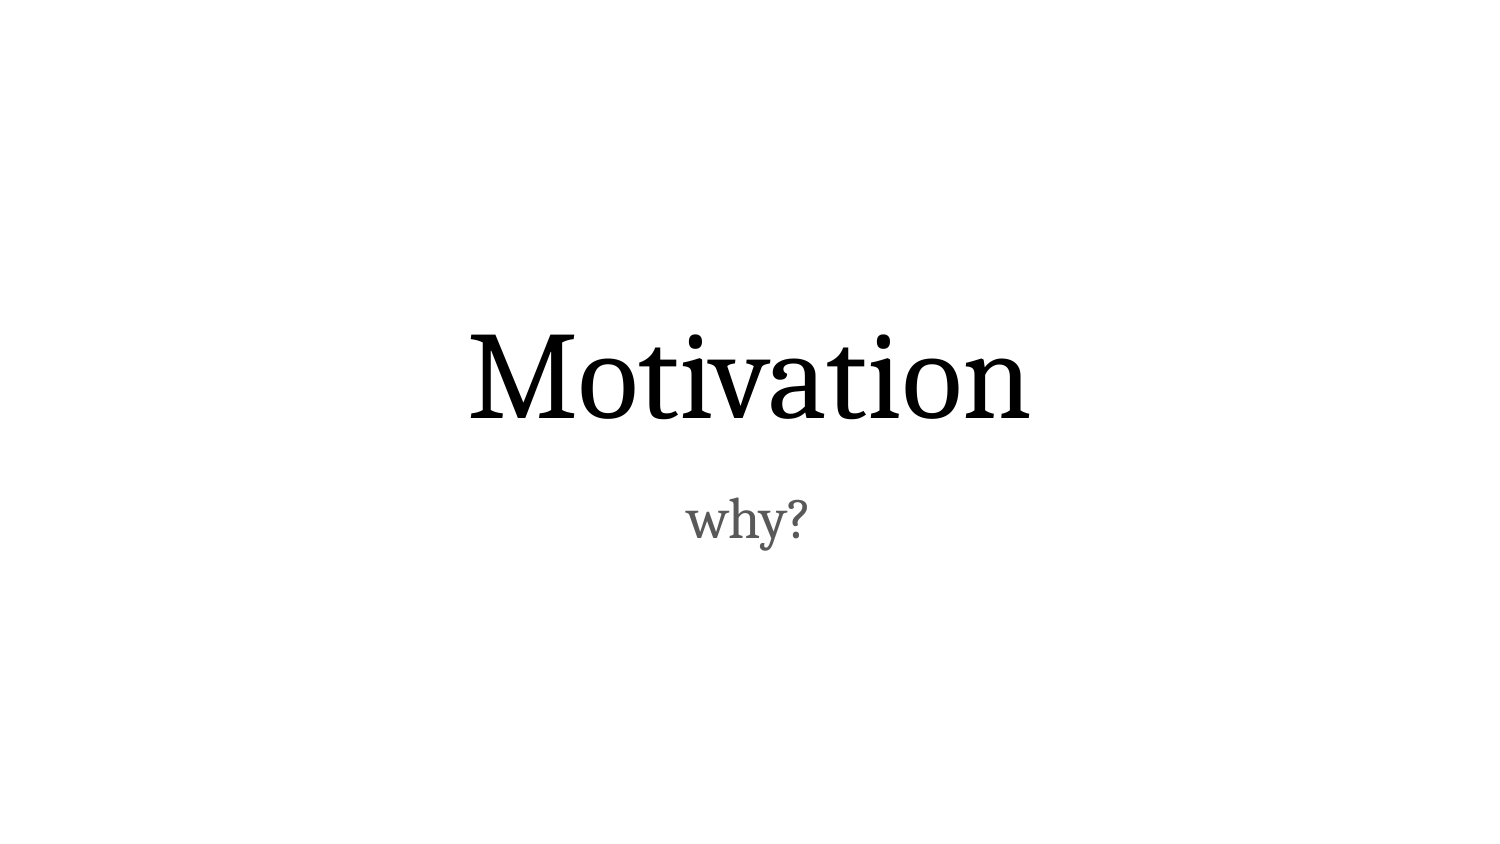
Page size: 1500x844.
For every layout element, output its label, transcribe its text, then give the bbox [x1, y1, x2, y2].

title Motivation [51, 122, 1449, 459]
subtitle why? [51, 464, 1449, 595]
